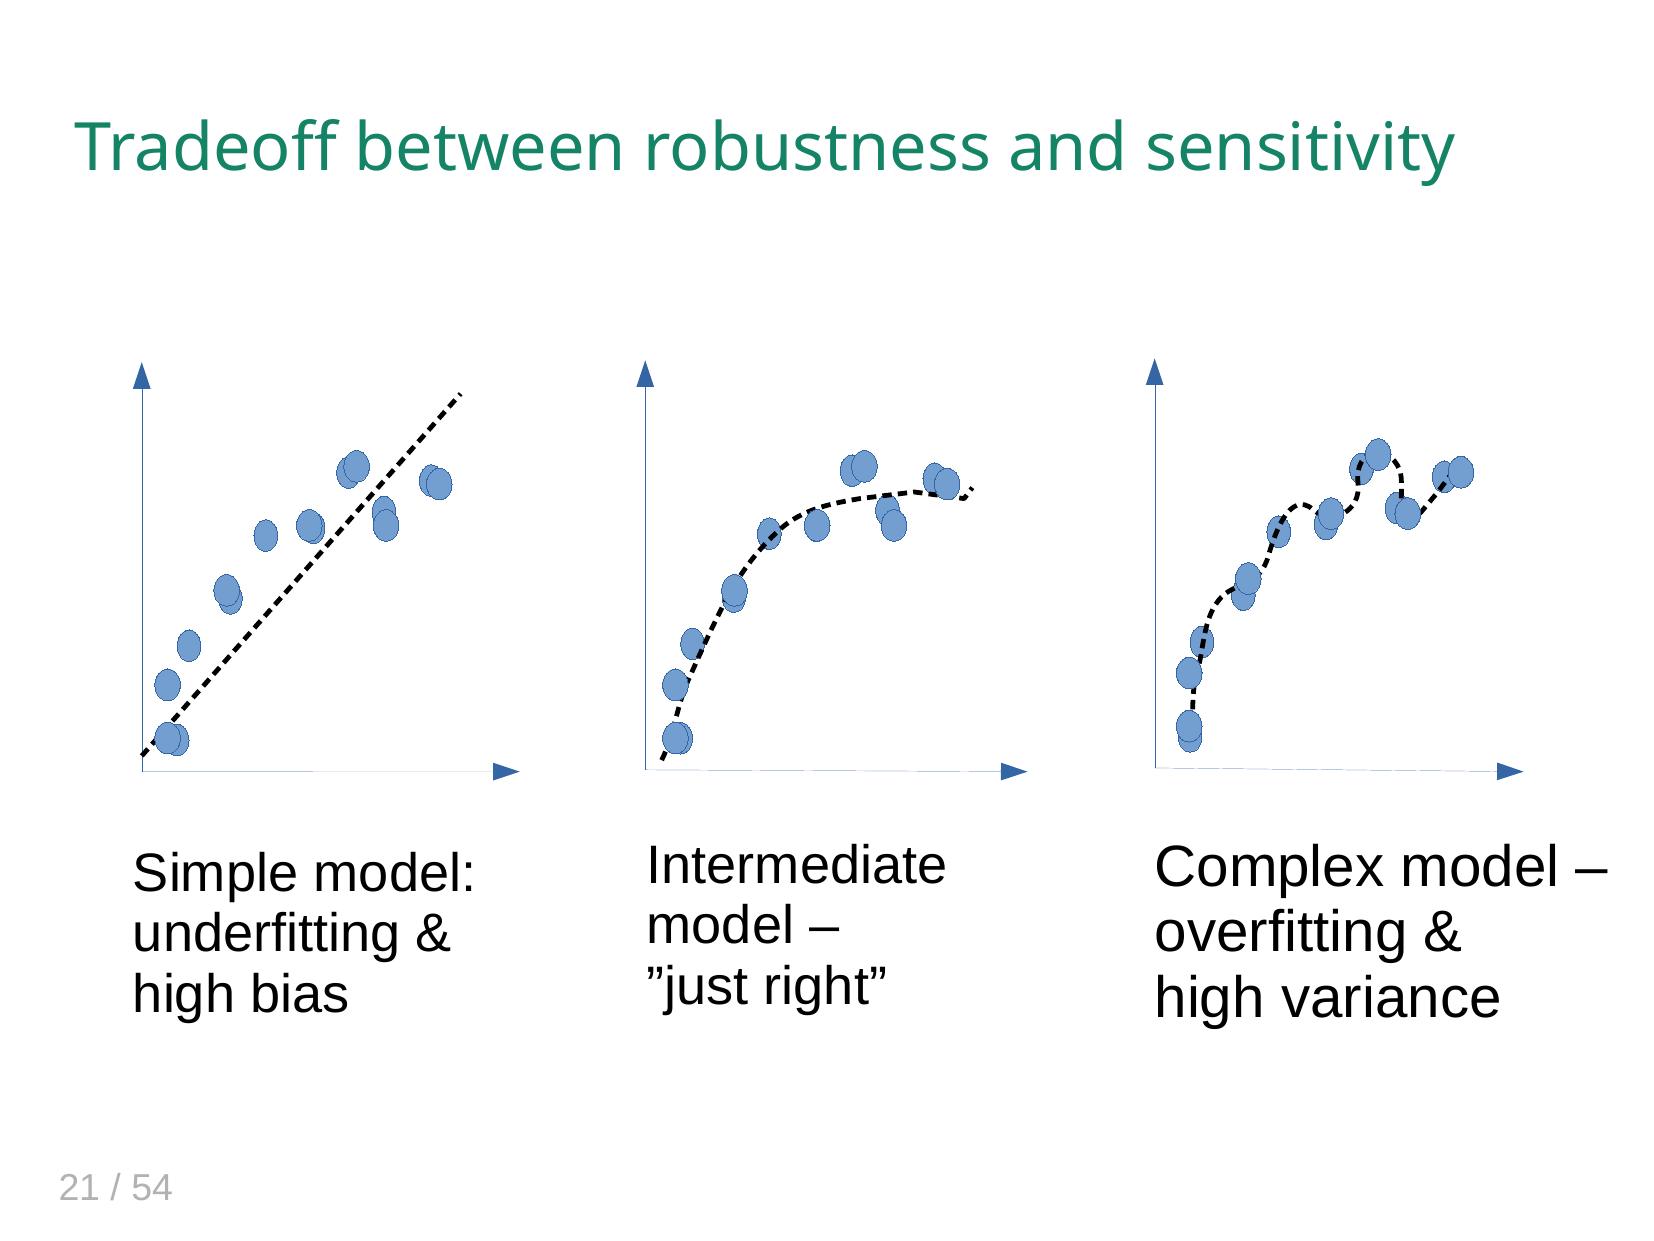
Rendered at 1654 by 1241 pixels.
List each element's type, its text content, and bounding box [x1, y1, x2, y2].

text_box <number> / 54 [43, 1159, 338, 1220]
text_box [721, 574, 748, 613]
text_box [1190, 626, 1214, 658]
text_box [419, 464, 453, 500]
text_box [1432, 456, 1474, 493]
text_box [296, 509, 325, 544]
text_box [177, 629, 201, 662]
text_box [213, 574, 243, 615]
text_box Tradeoff between robustness and sensitivity [60, 91, 1643, 207]
text_box [372, 496, 399, 542]
text_box [922, 462, 960, 500]
text_box [1385, 492, 1421, 530]
text_box [336, 450, 370, 489]
text_box [662, 668, 689, 701]
text_box [1314, 497, 1344, 540]
text_box [840, 450, 878, 487]
text_box [253, 519, 278, 552]
text_box [1176, 657, 1203, 689]
text_box [662, 722, 693, 755]
text_box [680, 628, 705, 660]
text_box [154, 722, 190, 756]
text_box [1266, 515, 1291, 548]
text_box [757, 517, 782, 550]
text_box [1349, 438, 1392, 485]
text_box Simple model: underfitting & high bias [118, 834, 883, 1092]
text_box [154, 668, 181, 701]
text_box Intermediate model – ”just right” [631, 826, 1139, 1084]
text_box [875, 494, 907, 542]
text_box Complex model – overfitting & high variance [1139, 826, 1640, 1084]
text_box [1231, 562, 1262, 611]
text_box [804, 509, 831, 542]
text_box [1176, 710, 1203, 753]
